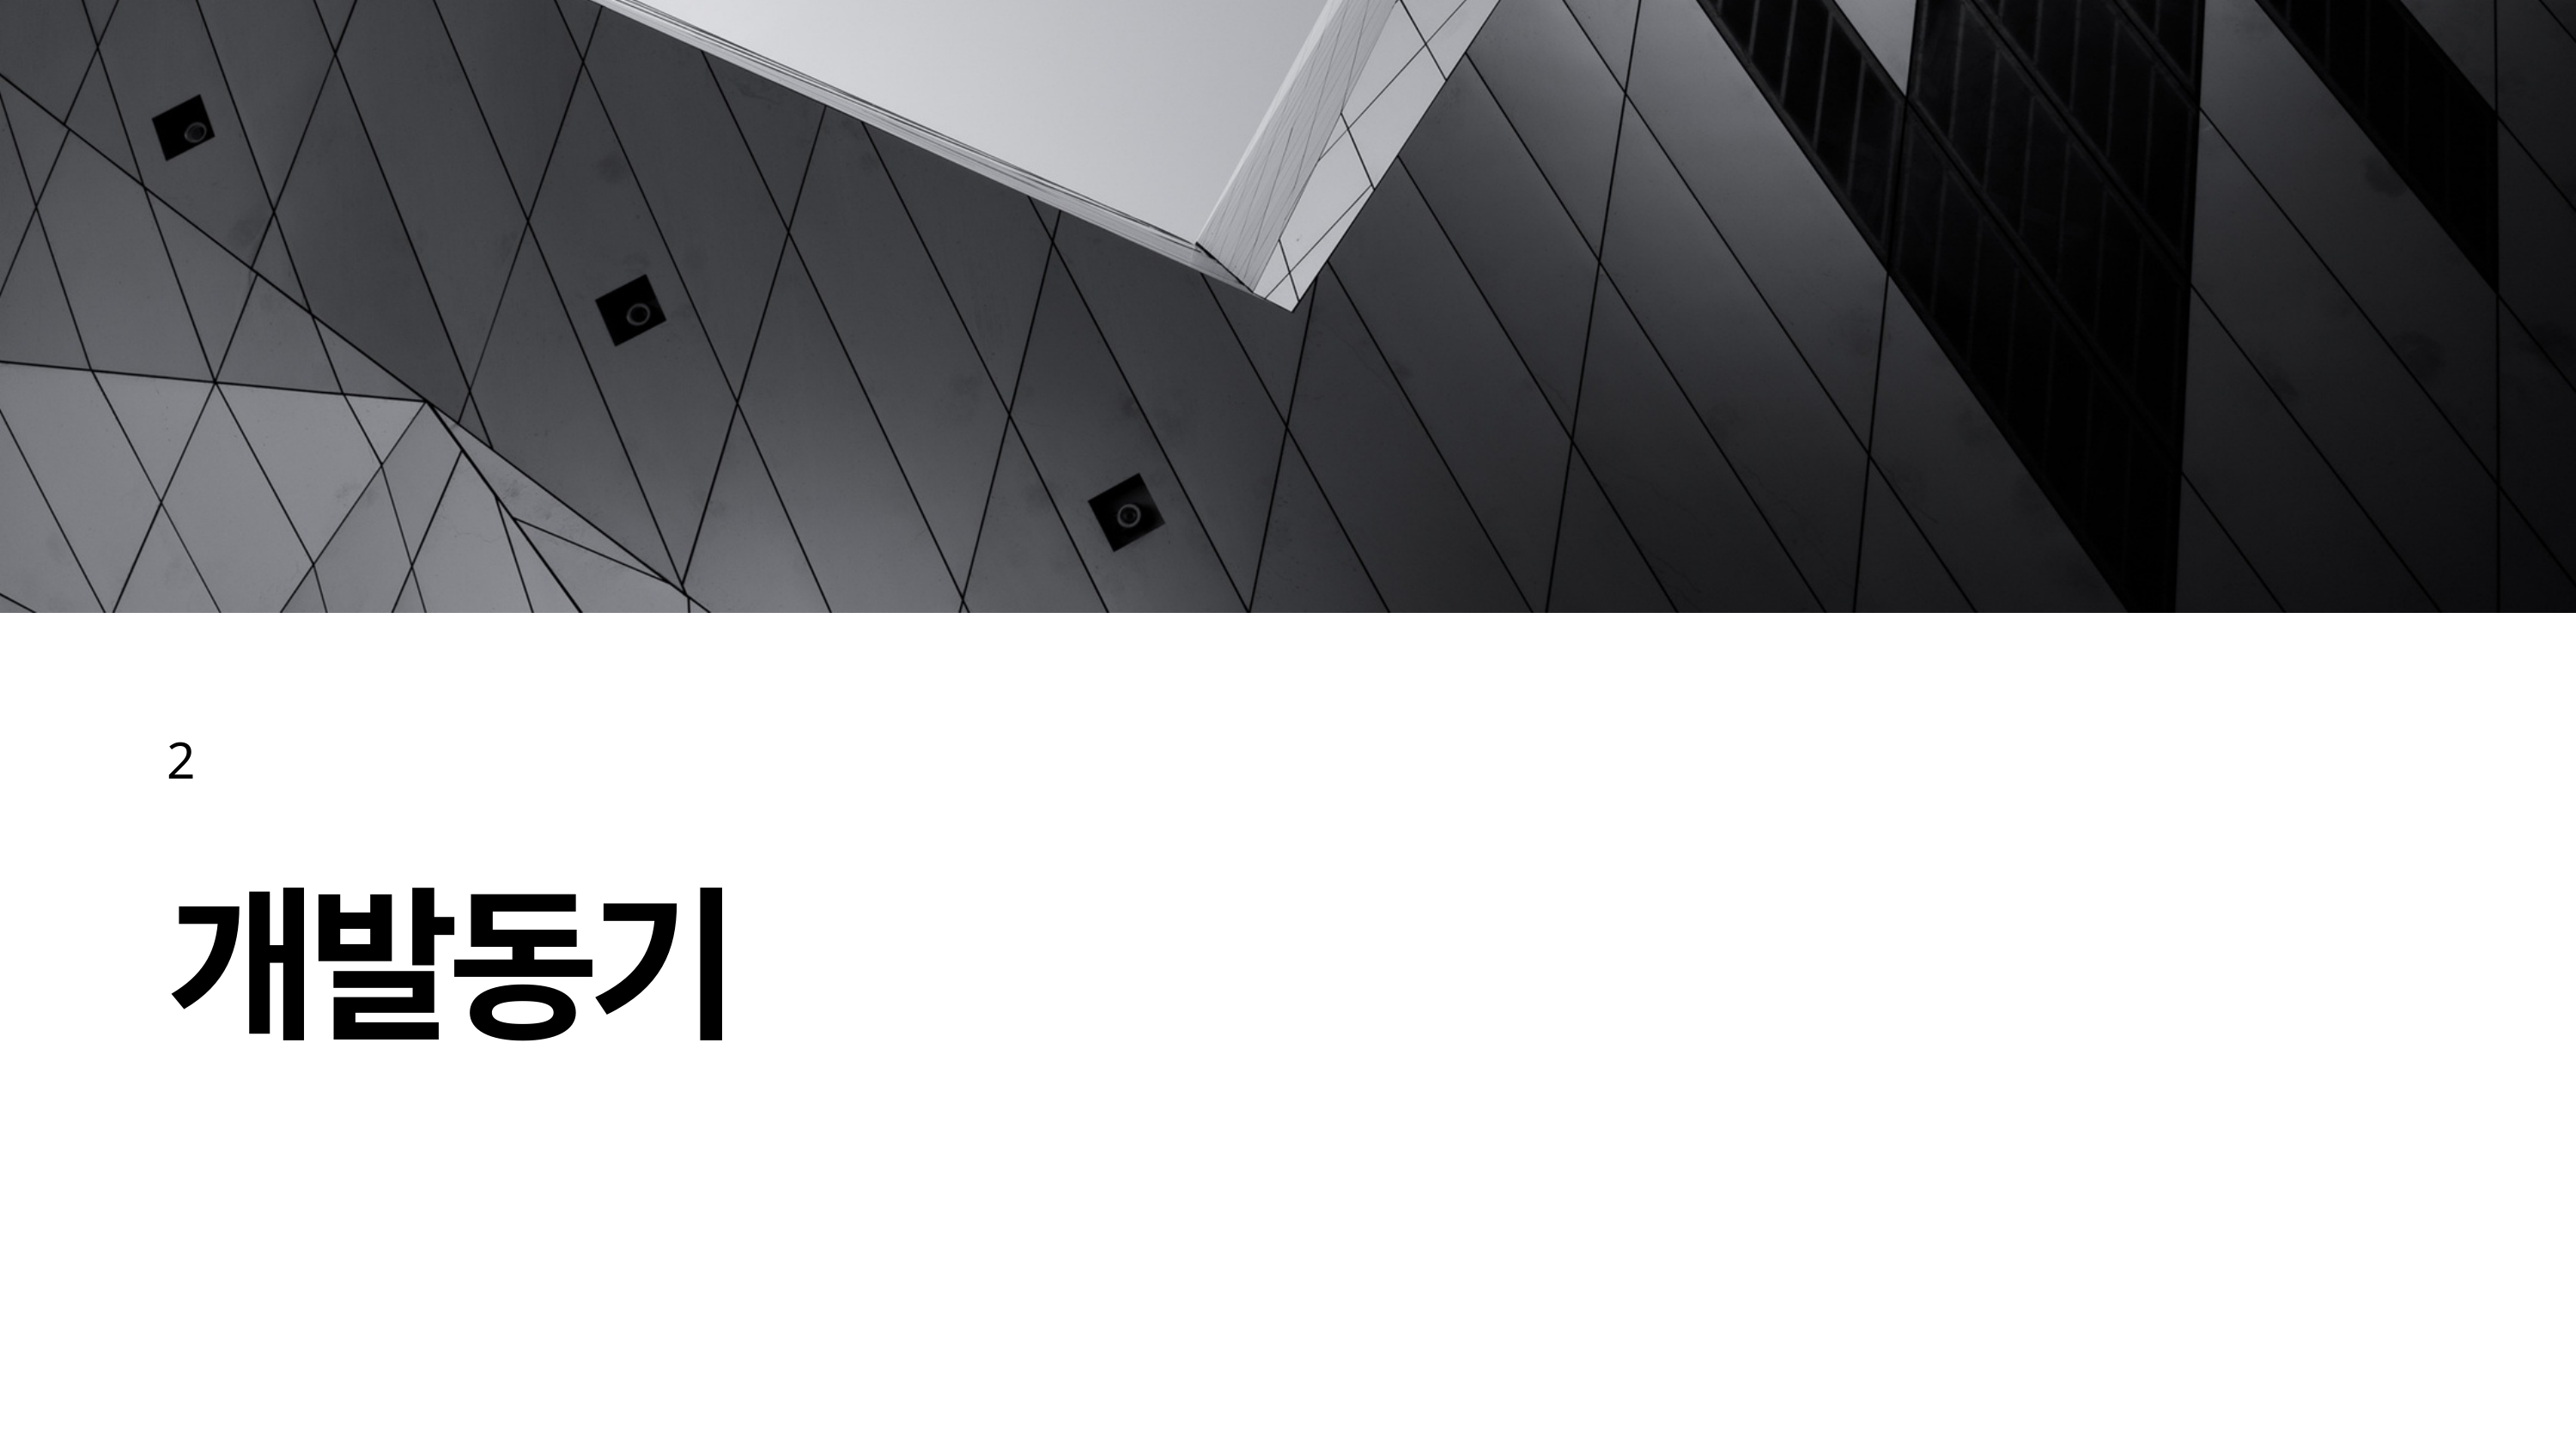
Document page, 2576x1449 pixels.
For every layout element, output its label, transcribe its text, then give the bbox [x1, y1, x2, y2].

text_box 개발동기 [167, 886, 1748, 1059]
text_box [0, 0, 2576, 614]
text_box 2 [167, 718, 345, 789]
